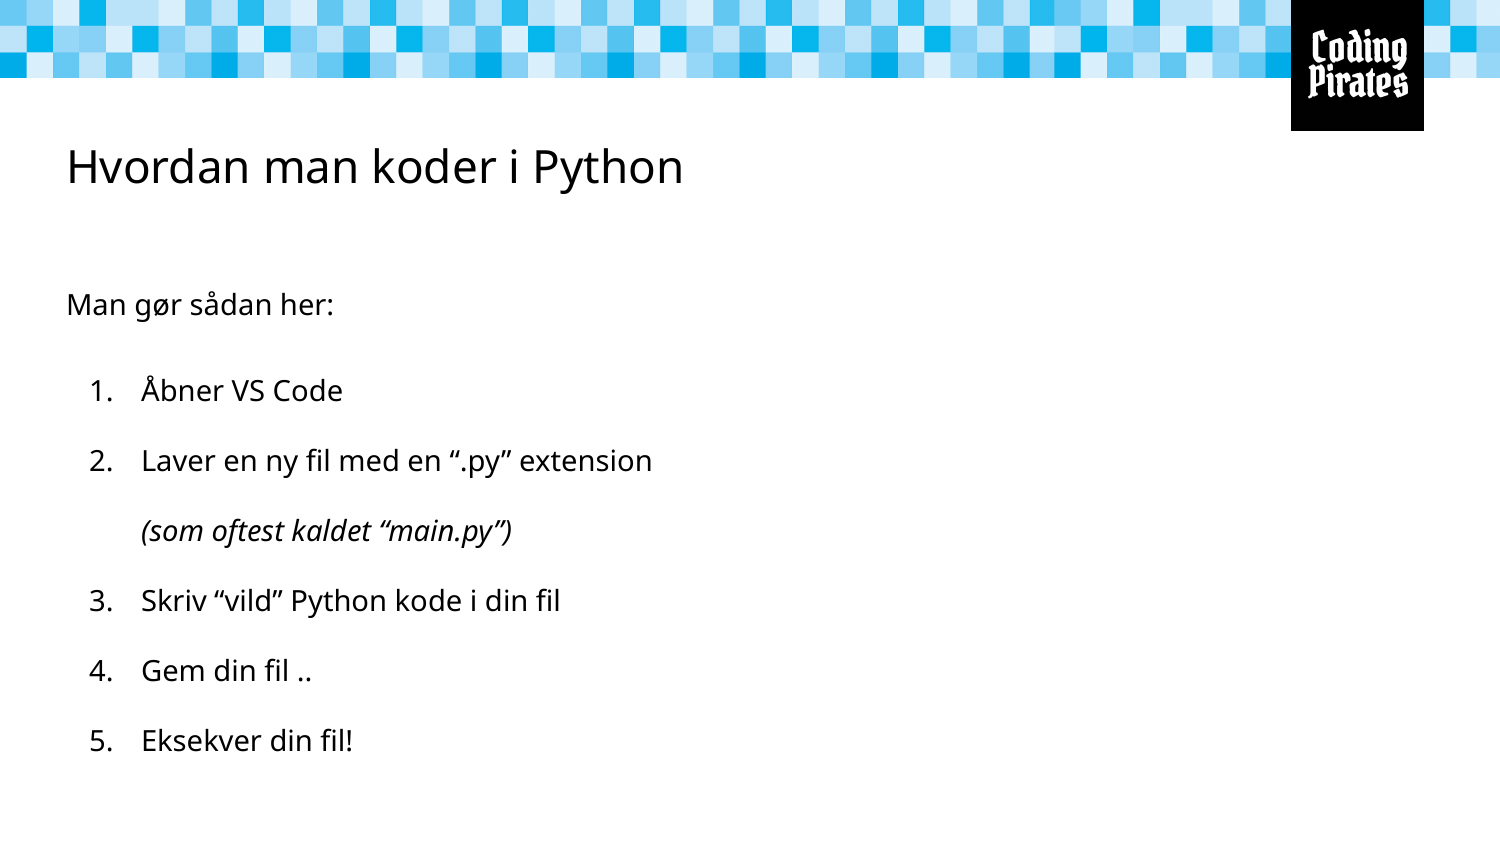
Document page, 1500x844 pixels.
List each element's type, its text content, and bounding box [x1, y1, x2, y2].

picture [0, 0, 1056, 78]
picture [1291, 0, 1424, 131]
title Hvordan man koder i Python [51, 123, 1223, 217]
list Man gør sådan her: Åbner VS Code Laver en ny fil med en “.py” extension (som oftest kaldet “main.py”) Skriv “vild” Python kode i din fil Gem din fil .. Eksekver din fil! [51, 235, 751, 751]
